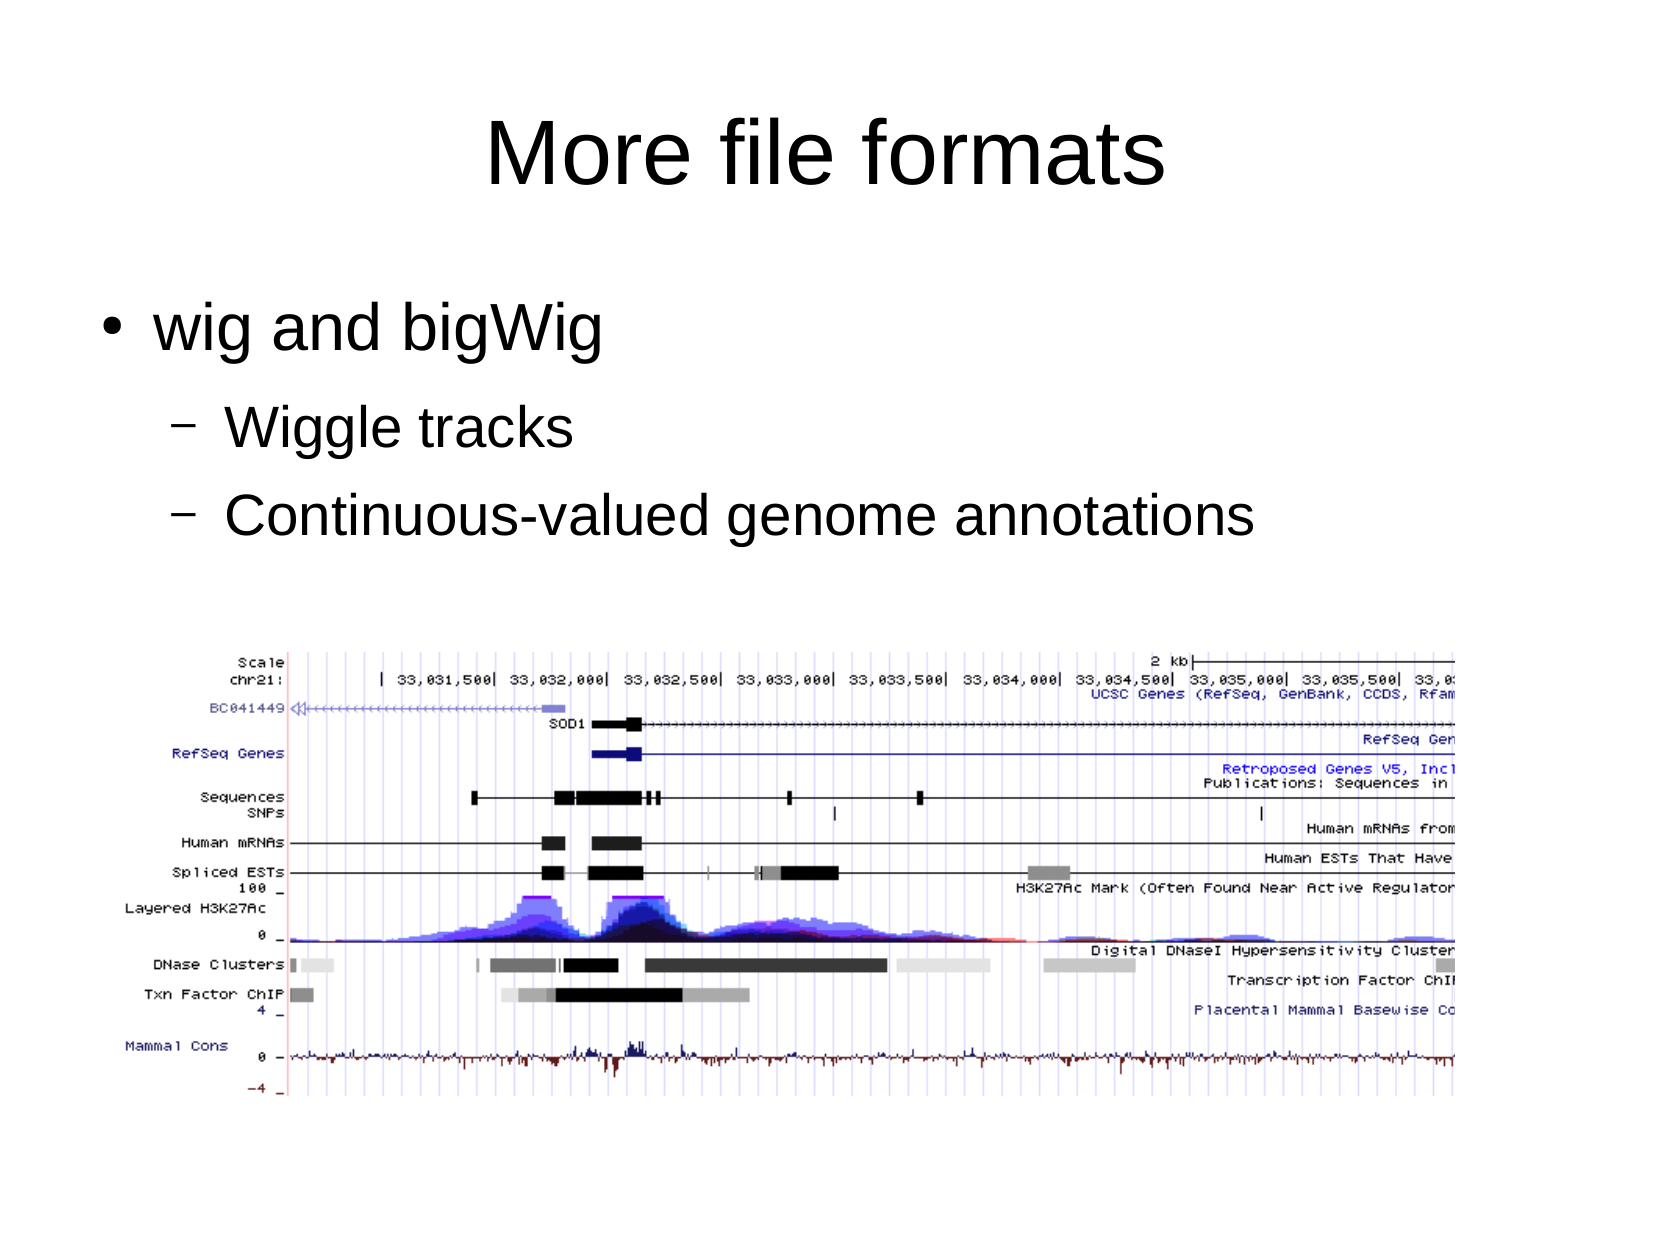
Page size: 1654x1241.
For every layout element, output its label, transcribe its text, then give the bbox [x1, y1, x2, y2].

picture [106, 652, 1456, 1096]
list wig and bigWig Wiggle tracks Continuous-valued genome annotations [82, 290, 1538, 1010]
title More file formats [82, 49, 1571, 257]
